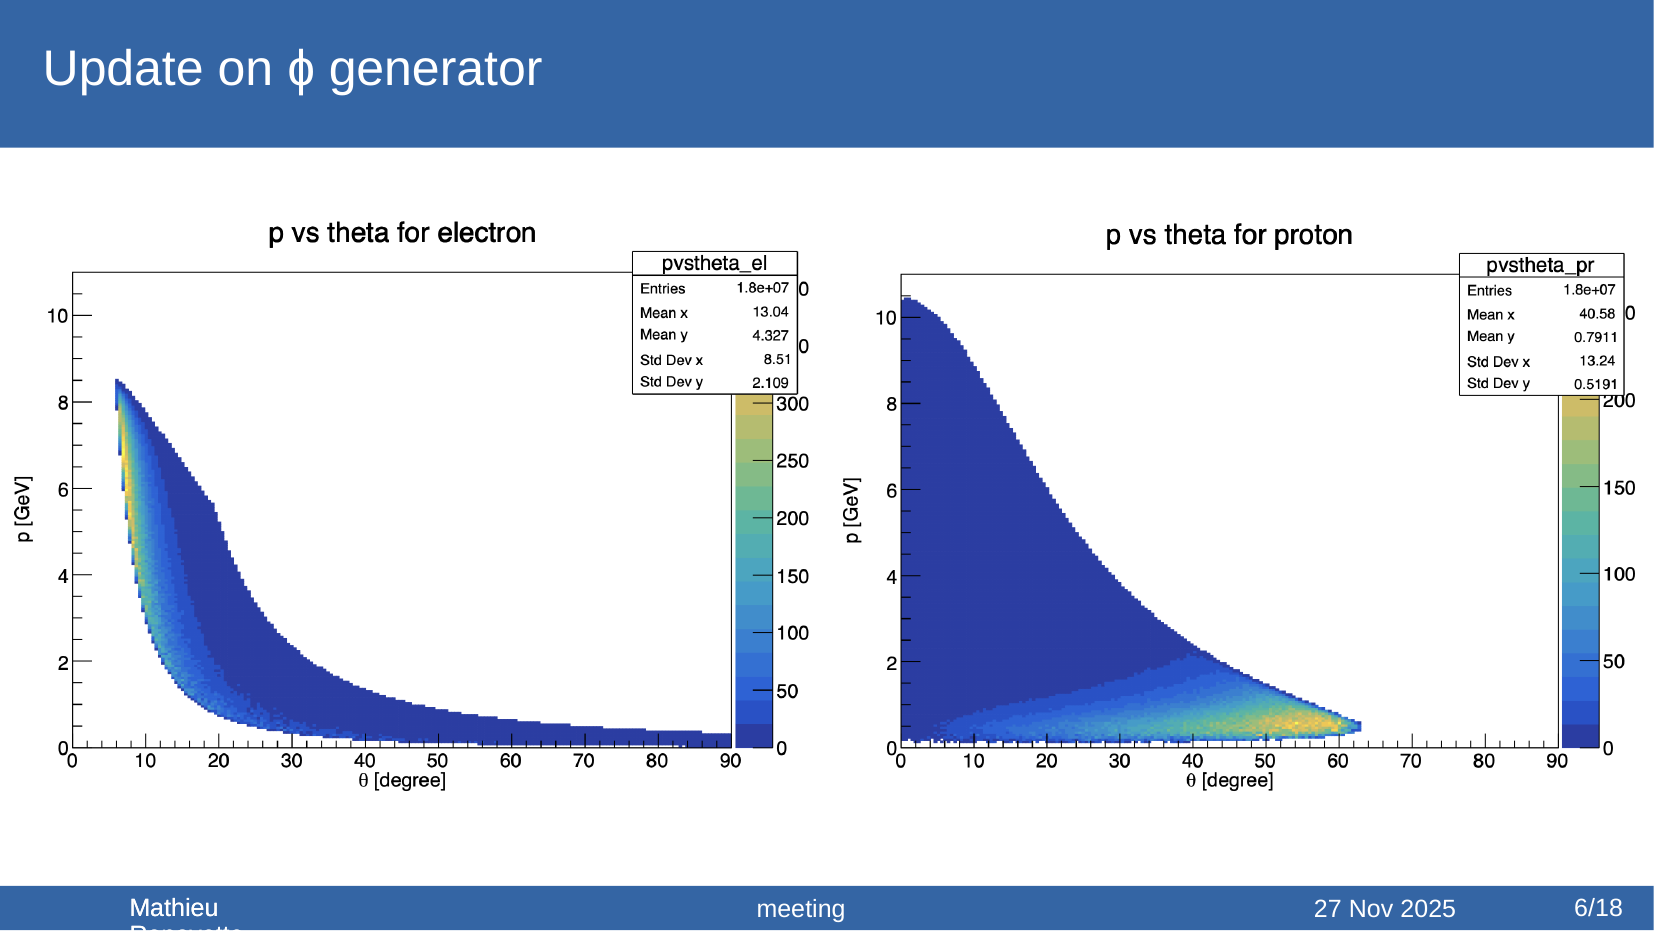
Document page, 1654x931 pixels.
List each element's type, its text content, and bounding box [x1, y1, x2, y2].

text_box [0, 0, 1654, 148]
text_box Update on ɸ generator [27, 32, 886, 106]
text_box [0, 885, 131, 931]
text_box meeting [734, 887, 953, 931]
picture [826, 219, 1638, 796]
text_box Mathieu Ronayette [114, 885, 355, 929]
text_box 27 Nov 2025 [1299, 887, 1536, 931]
picture [0, 220, 812, 796]
text_box [226, 885, 1654, 931]
text_box 6/18 [1559, 885, 1654, 930]
